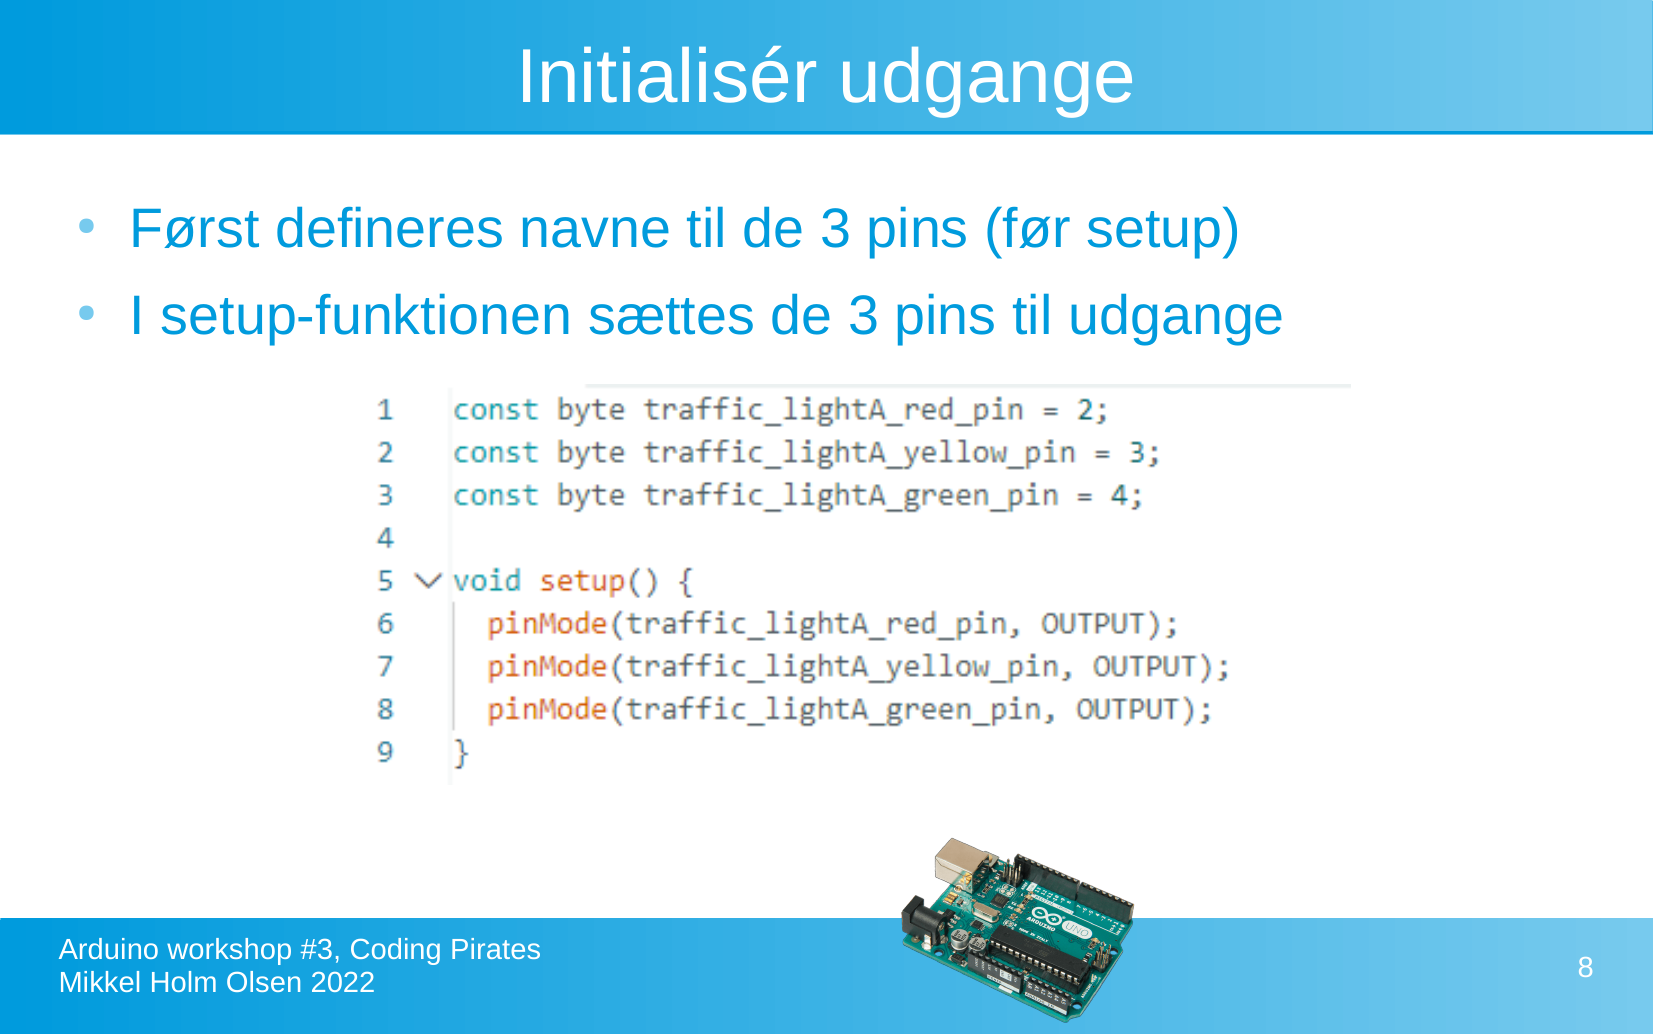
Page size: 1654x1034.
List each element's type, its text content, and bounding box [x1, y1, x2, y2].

picture [900, 854, 1138, 1024]
list Først defineres navne til de 3 pins (før setup) I setup-funktionen sættes de 3 pins til udgange [58, 196, 1594, 854]
picture [354, 384, 1351, 785]
title Initialisér udgange [58, 32, 1594, 120]
